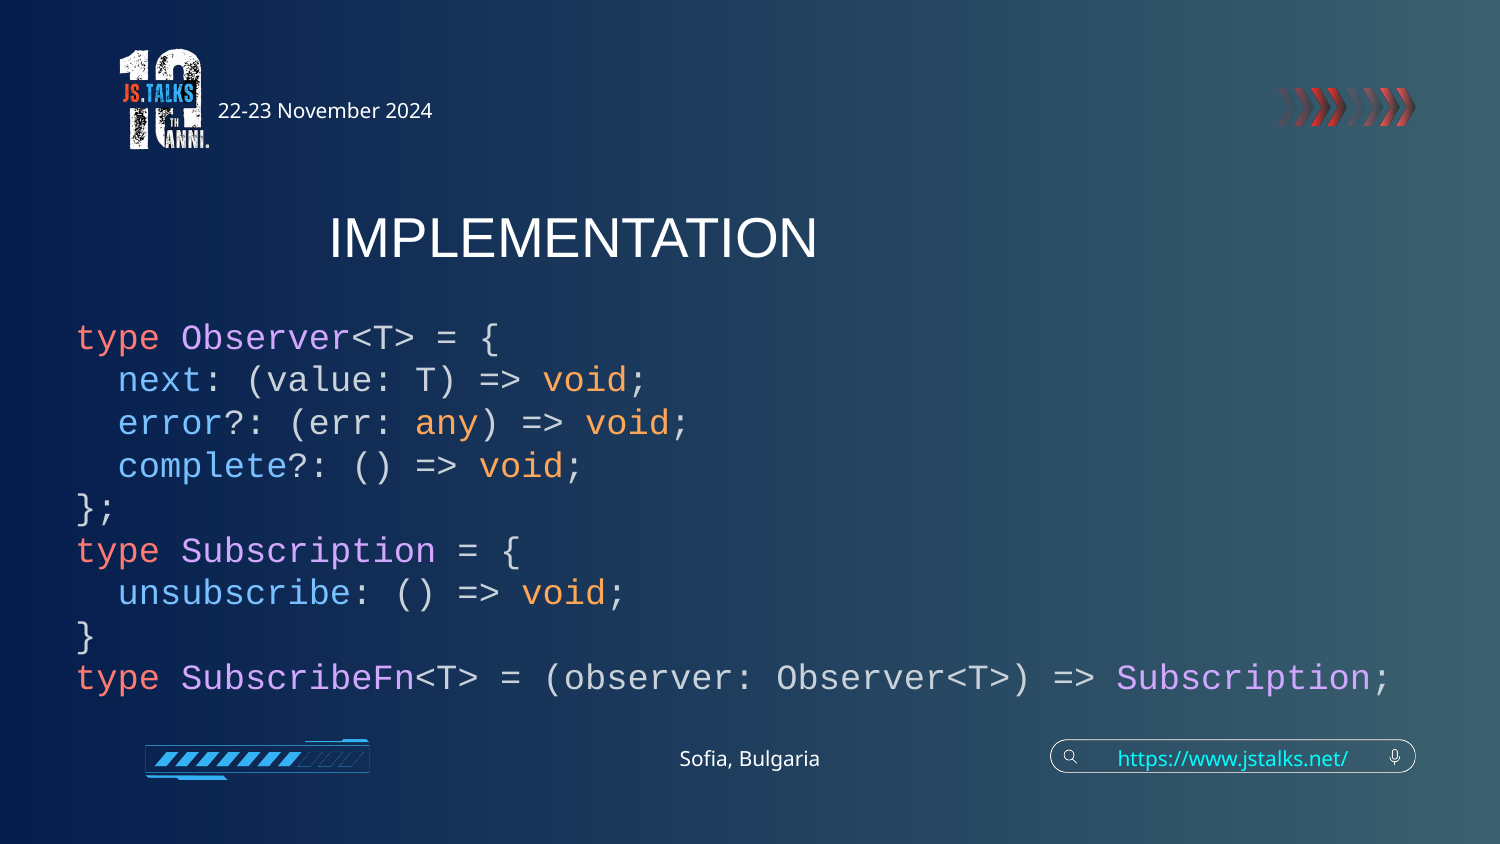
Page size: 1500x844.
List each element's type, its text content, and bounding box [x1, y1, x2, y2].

text_box [1050, 739, 1416, 773]
text_box [145, 739, 370, 780]
text_box Sofia, Bulgaria [654, 744, 846, 772]
text_box type Observer<T> = { next: (value: T) => void; error?: (err: any) => void; complete?: () => void; }; type Subscription = { unsubscribe: () => void; } type SubscribeFn<T> = (observer: Observer<T>) => Subscription; [0, 313, 1500, 572]
text_box 22-23 November 2024 [217, 95, 507, 123]
text_box [1277, 88, 1416, 126]
text_box IMPLEMENTATION [328, 183, 1233, 269]
text_box [65, 0, 258, 231]
text_box https://www.jstalks.net/ [1103, 744, 1362, 772]
